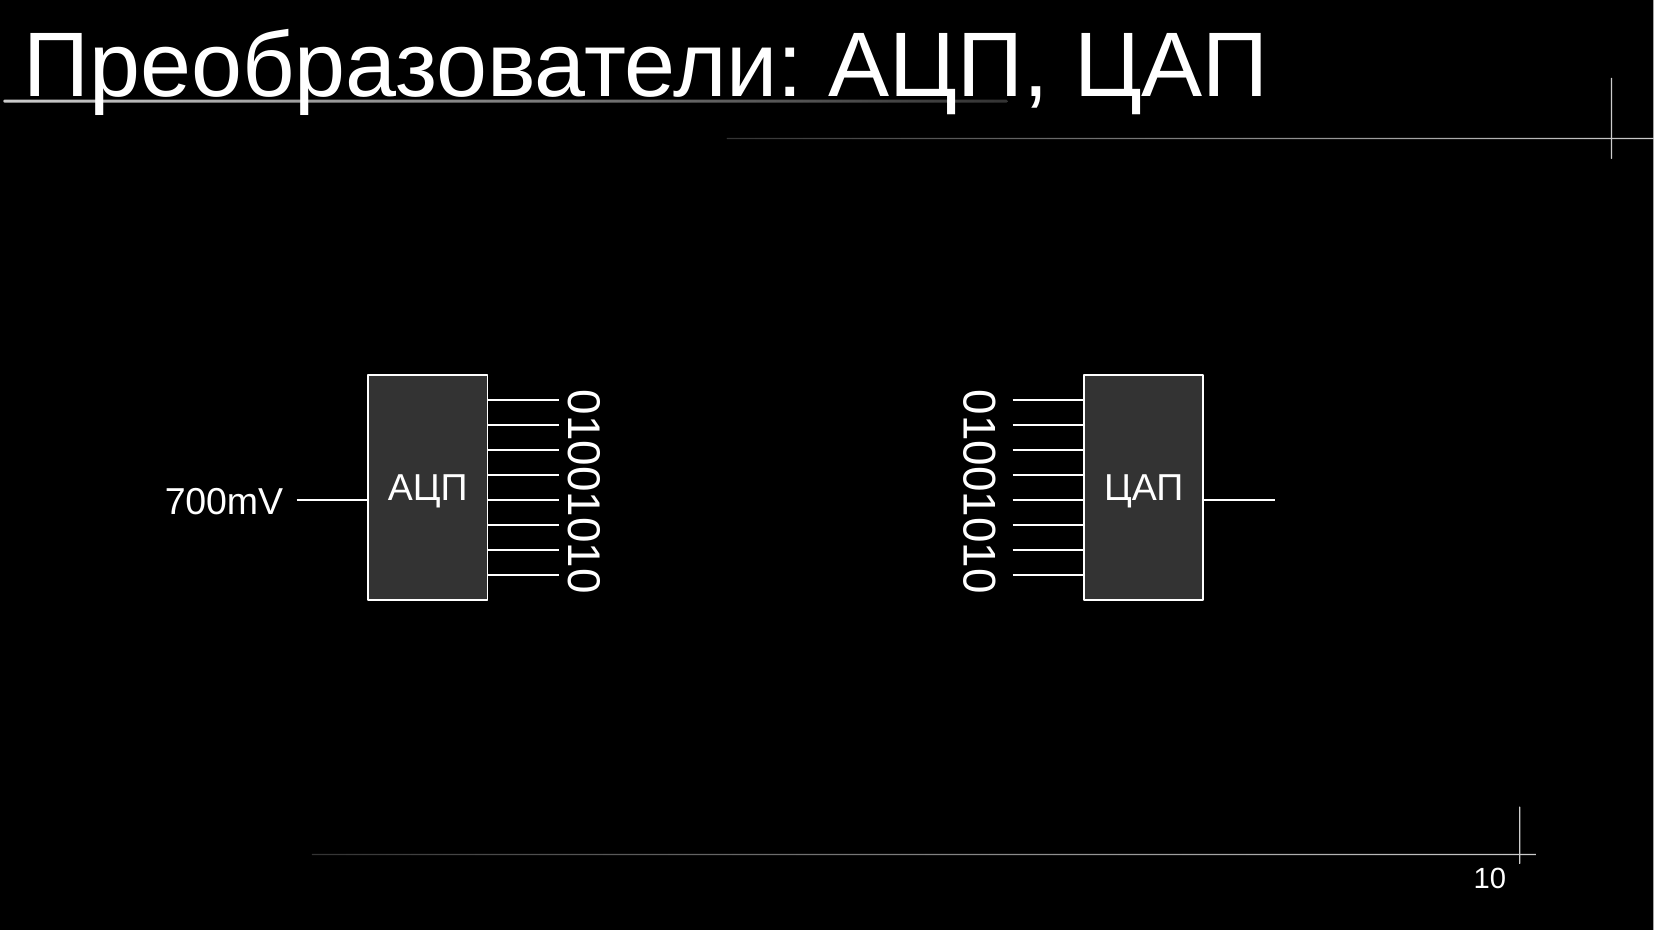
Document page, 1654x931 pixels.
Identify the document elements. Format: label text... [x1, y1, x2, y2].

text_box ЦАП [1084, 375, 1204, 601]
text_box АЦП [368, 375, 488, 601]
text_box 01001010 [541, 375, 618, 638]
text_box 700mV [150, 472, 299, 526]
title Преобразователи: АЦП, ЦАП [23, 11, 1589, 119]
text_box 01001010 [937, 375, 1013, 638]
